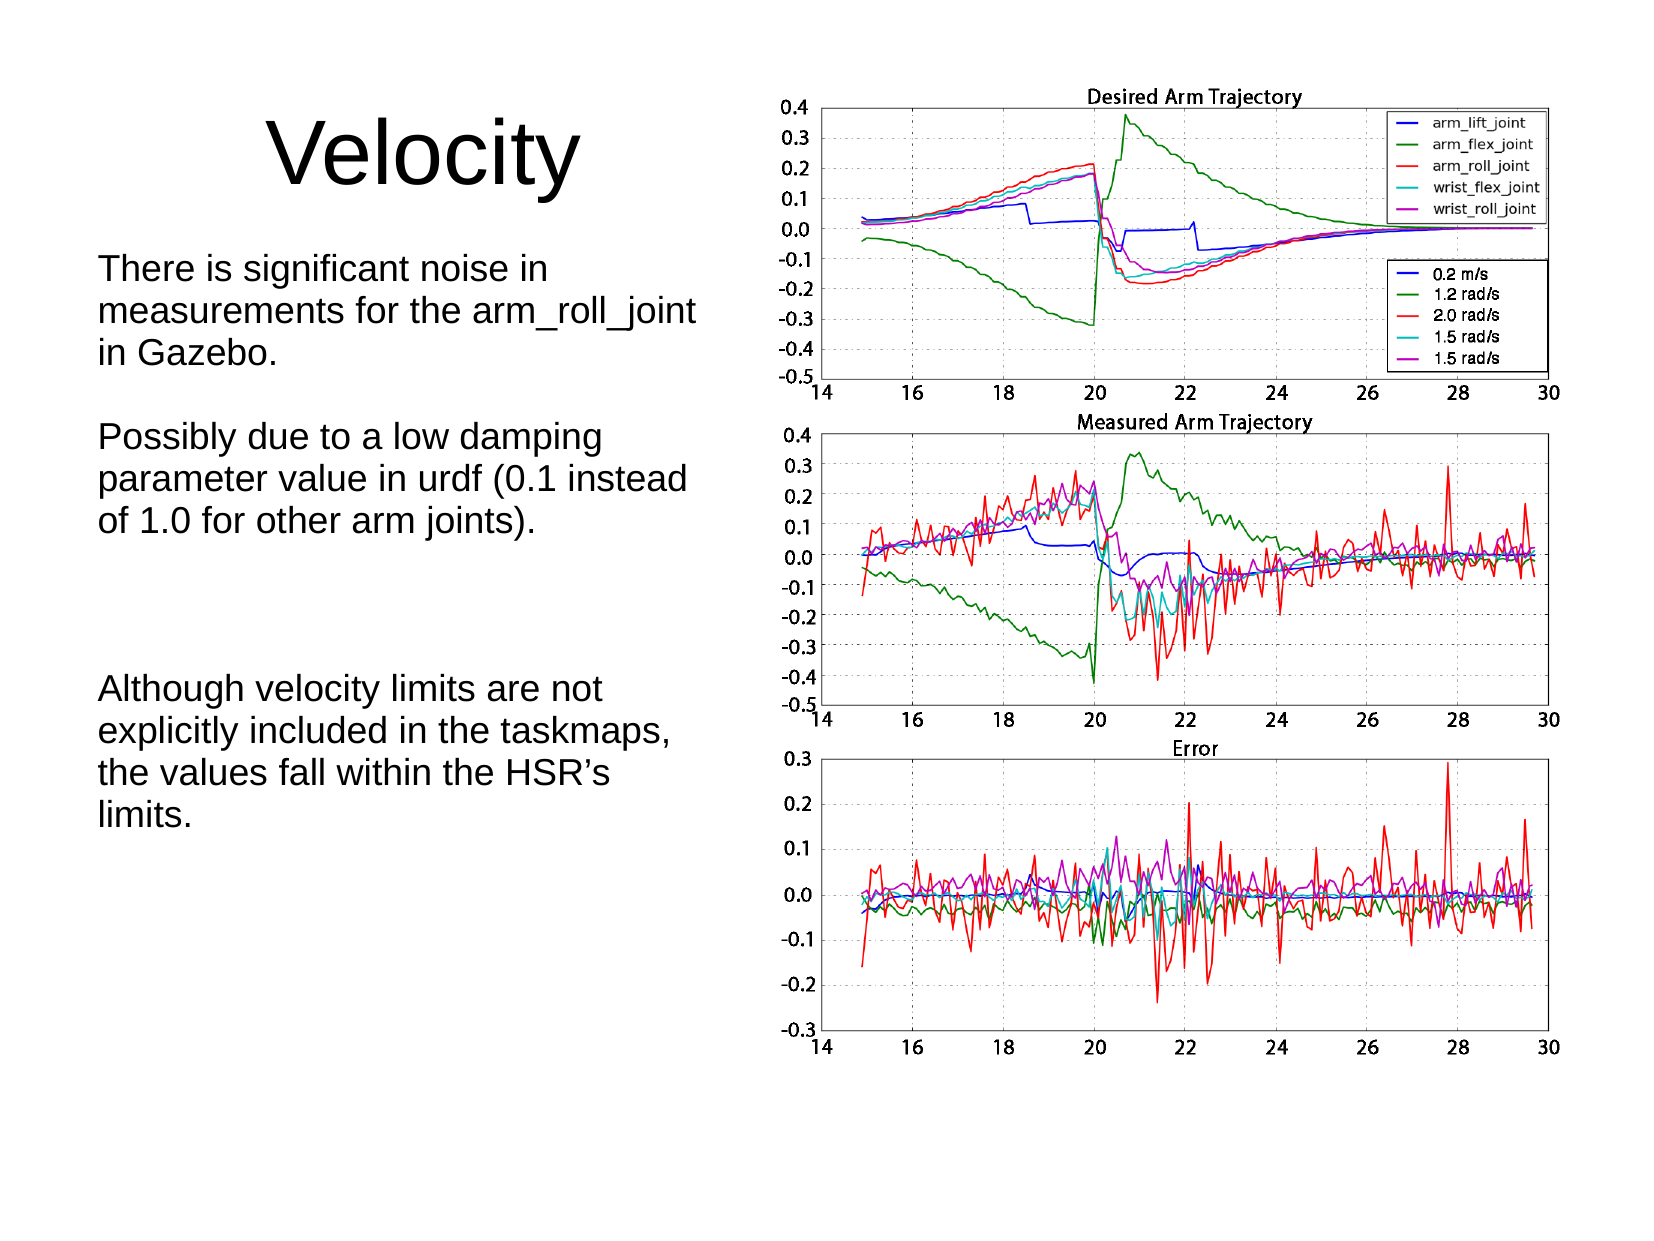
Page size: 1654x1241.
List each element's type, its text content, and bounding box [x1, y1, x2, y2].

picture [765, 59, 1594, 1111]
text_box There is significant noise in measurements for the arm_roll_joint in Gazebo. Possibly due to a low damping parameter value in urdf (0.1 instead of 1.0 for other arm joints). Although velocity limits are not explicitly included in the taskmaps, the values fall within the HSR’s limits. [82, 240, 721, 843]
title Velocity [82, 49, 766, 257]
